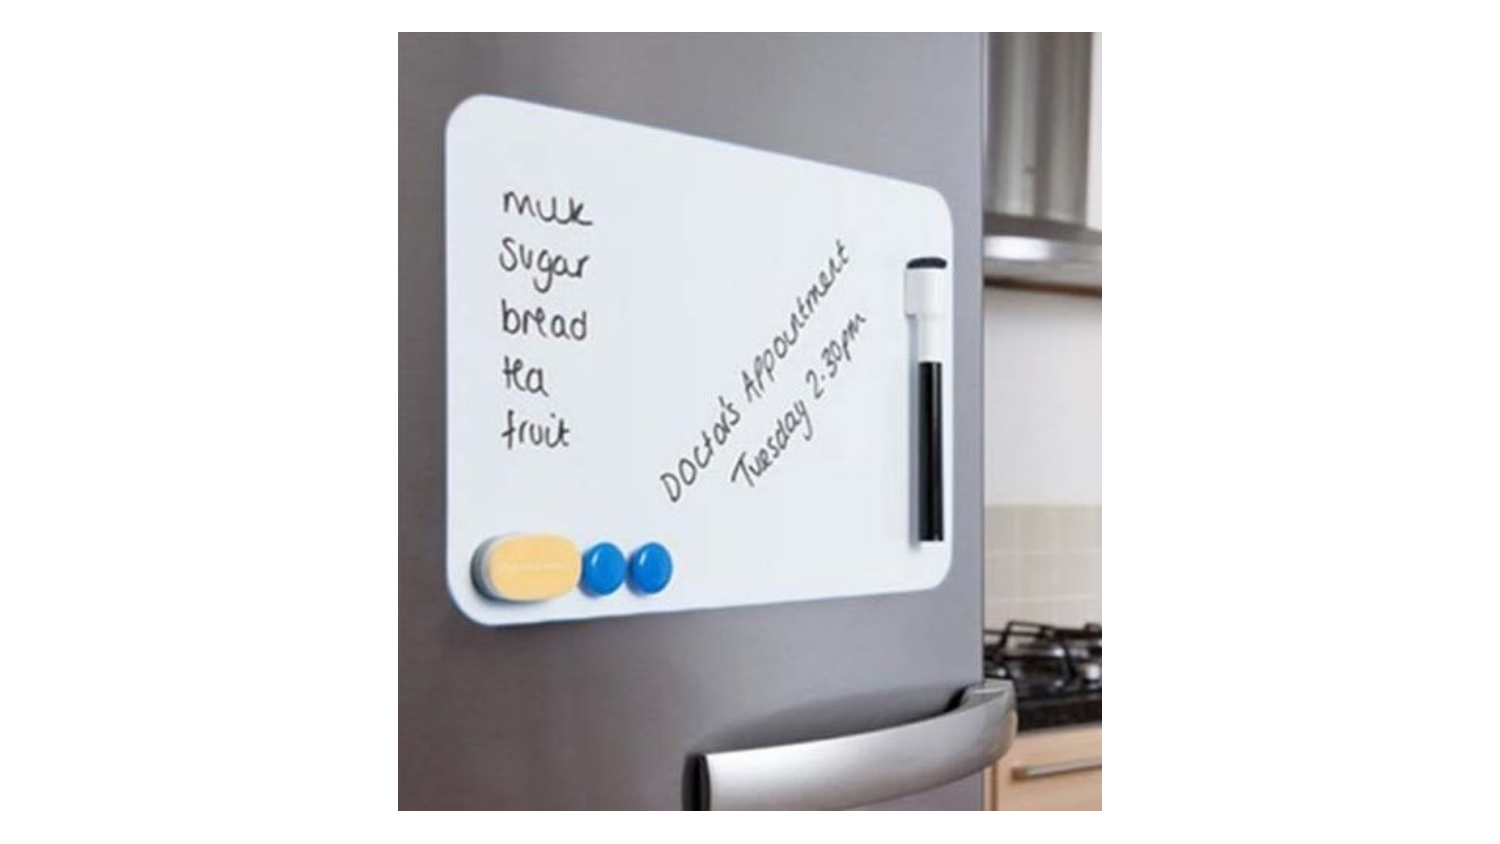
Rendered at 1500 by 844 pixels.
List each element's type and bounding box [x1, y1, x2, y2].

picture [398, 32, 1102, 811]
